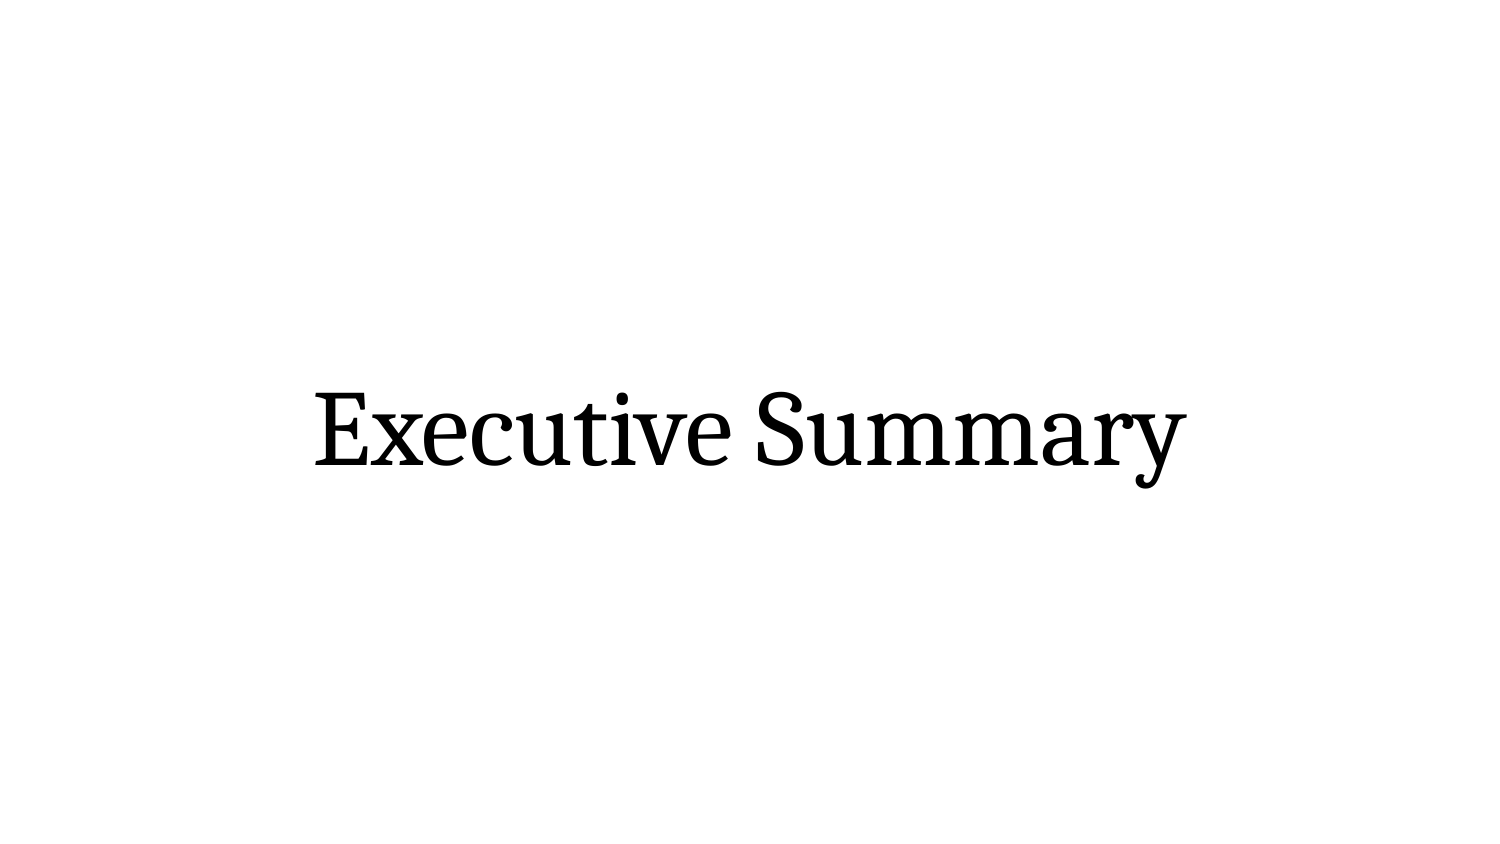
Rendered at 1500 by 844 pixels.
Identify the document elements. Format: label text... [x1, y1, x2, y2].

title Executive Summary [51, 352, 1449, 491]
